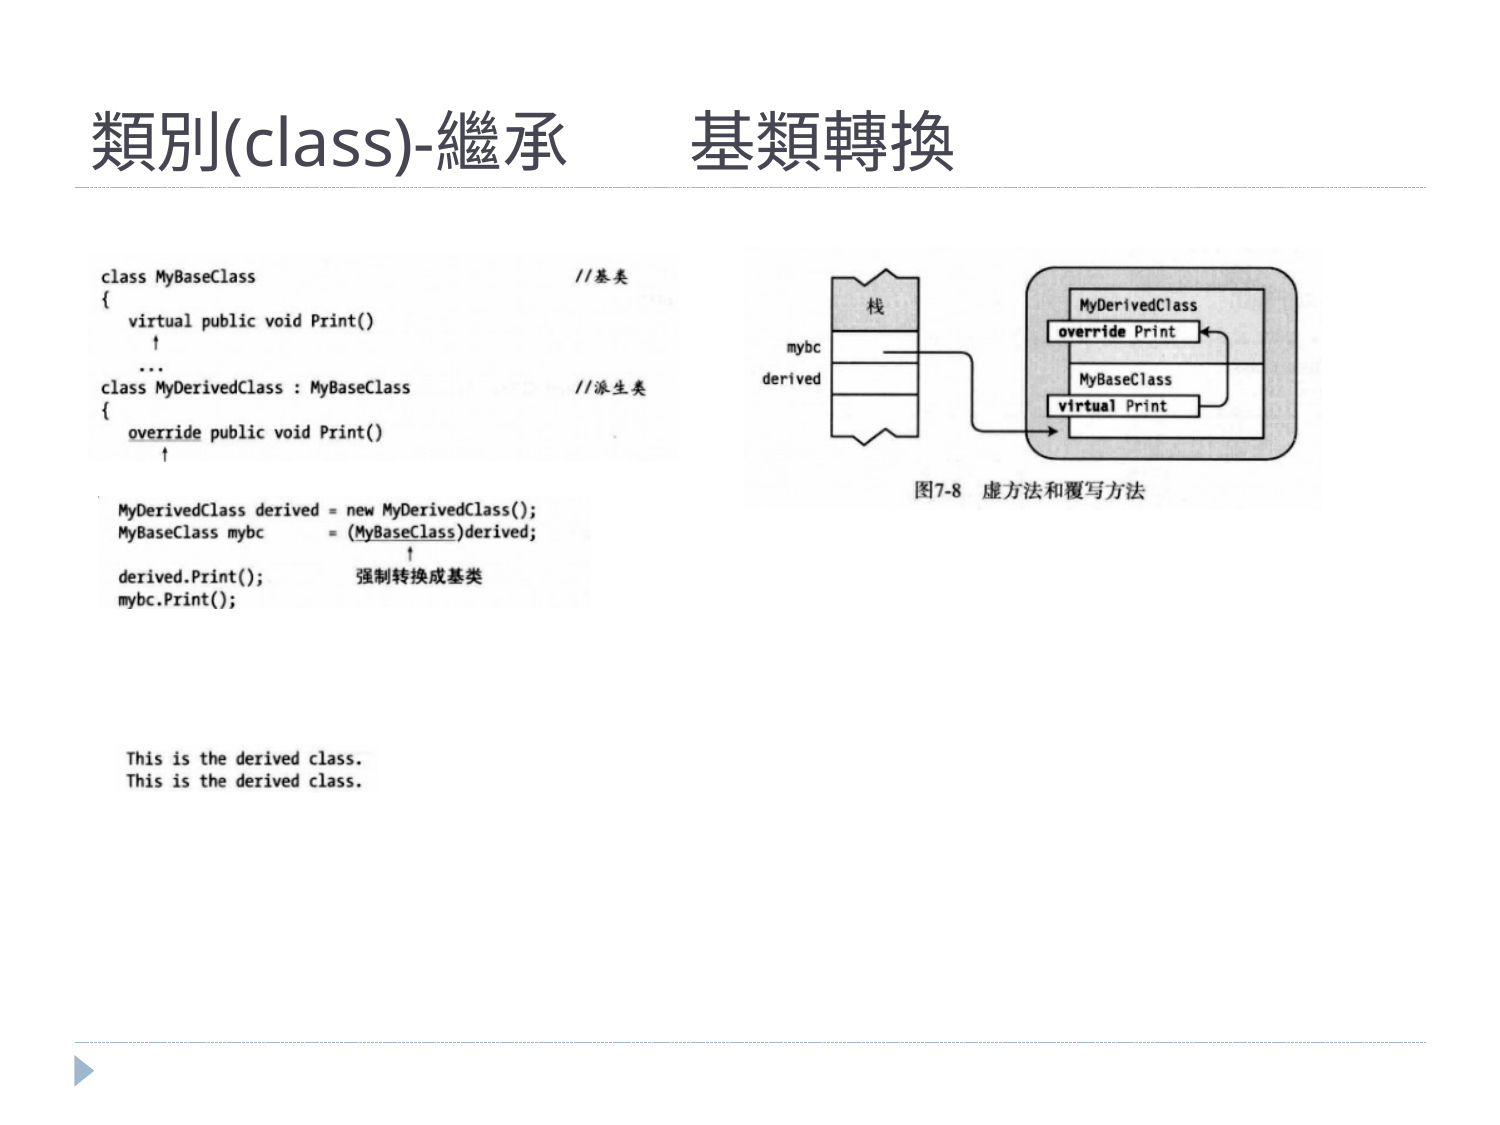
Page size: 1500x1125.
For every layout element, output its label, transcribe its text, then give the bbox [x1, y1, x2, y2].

picture [114, 744, 378, 793]
picture [744, 247, 1322, 510]
picture [98, 496, 591, 609]
picture [88, 253, 679, 462]
title 類別(class)-繼承 基類轉換 [75, 25, 1426, 188]
